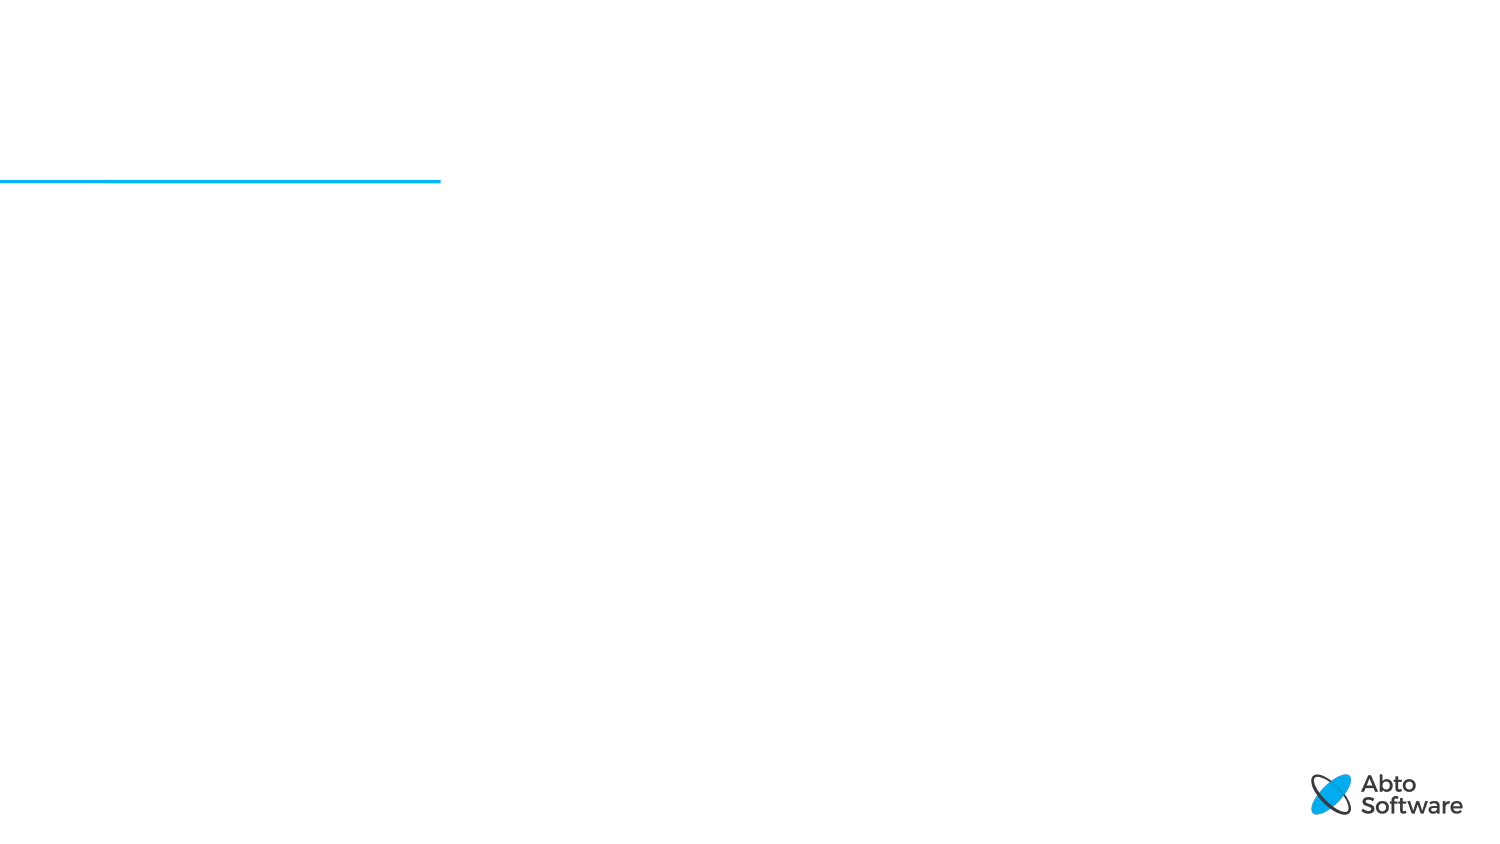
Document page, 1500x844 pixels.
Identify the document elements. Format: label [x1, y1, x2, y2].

picture [1299, 771, 1474, 817]
